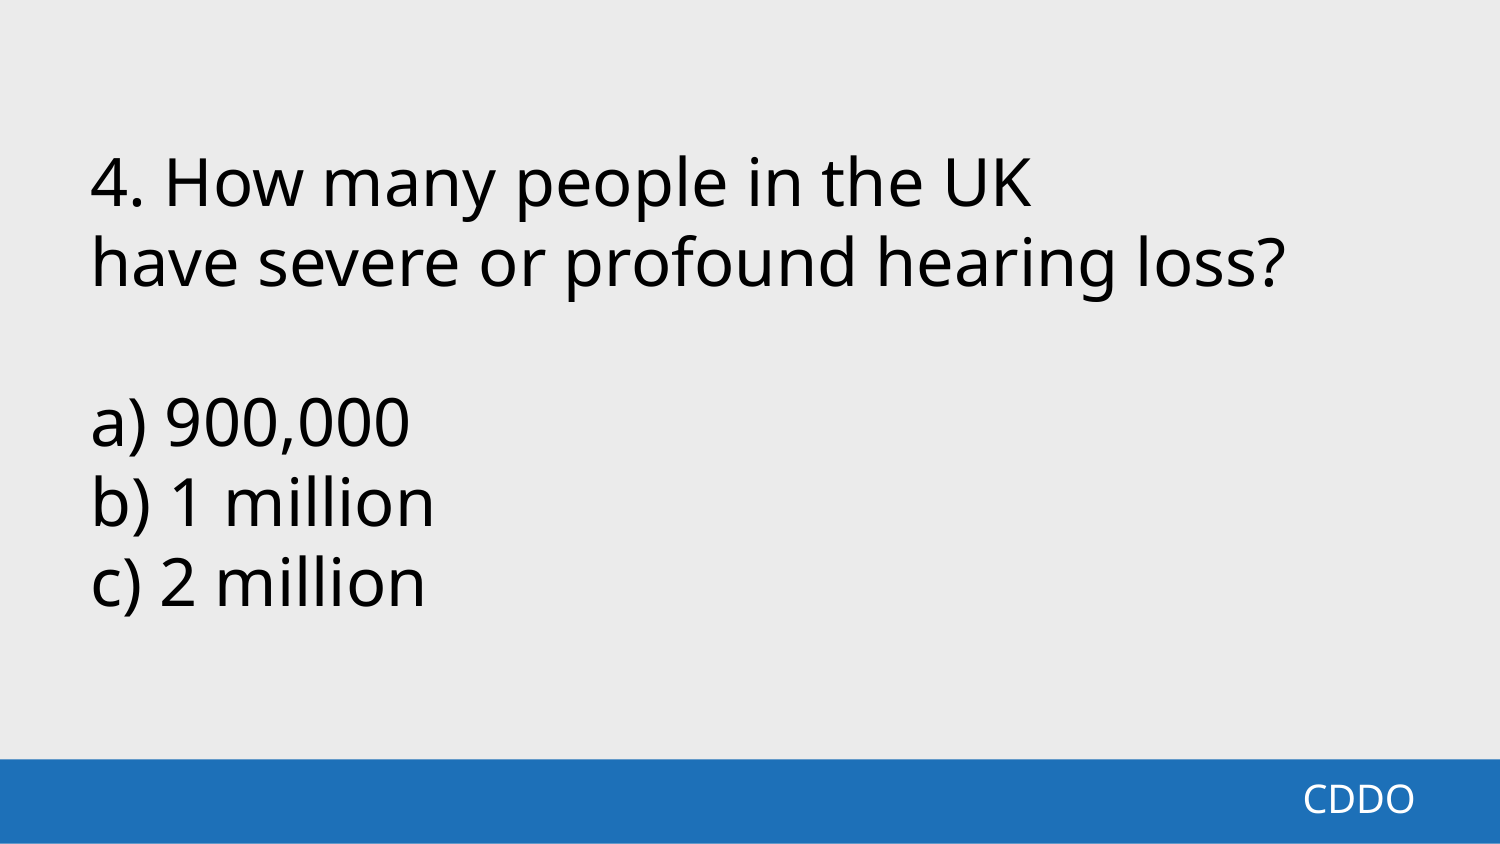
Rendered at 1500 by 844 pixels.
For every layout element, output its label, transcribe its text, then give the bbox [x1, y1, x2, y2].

text_box 4. How many people in the UK have severe or profound hearing loss? a) 900,000 b) 1 million c) 2 million [87, 0, 1416, 760]
